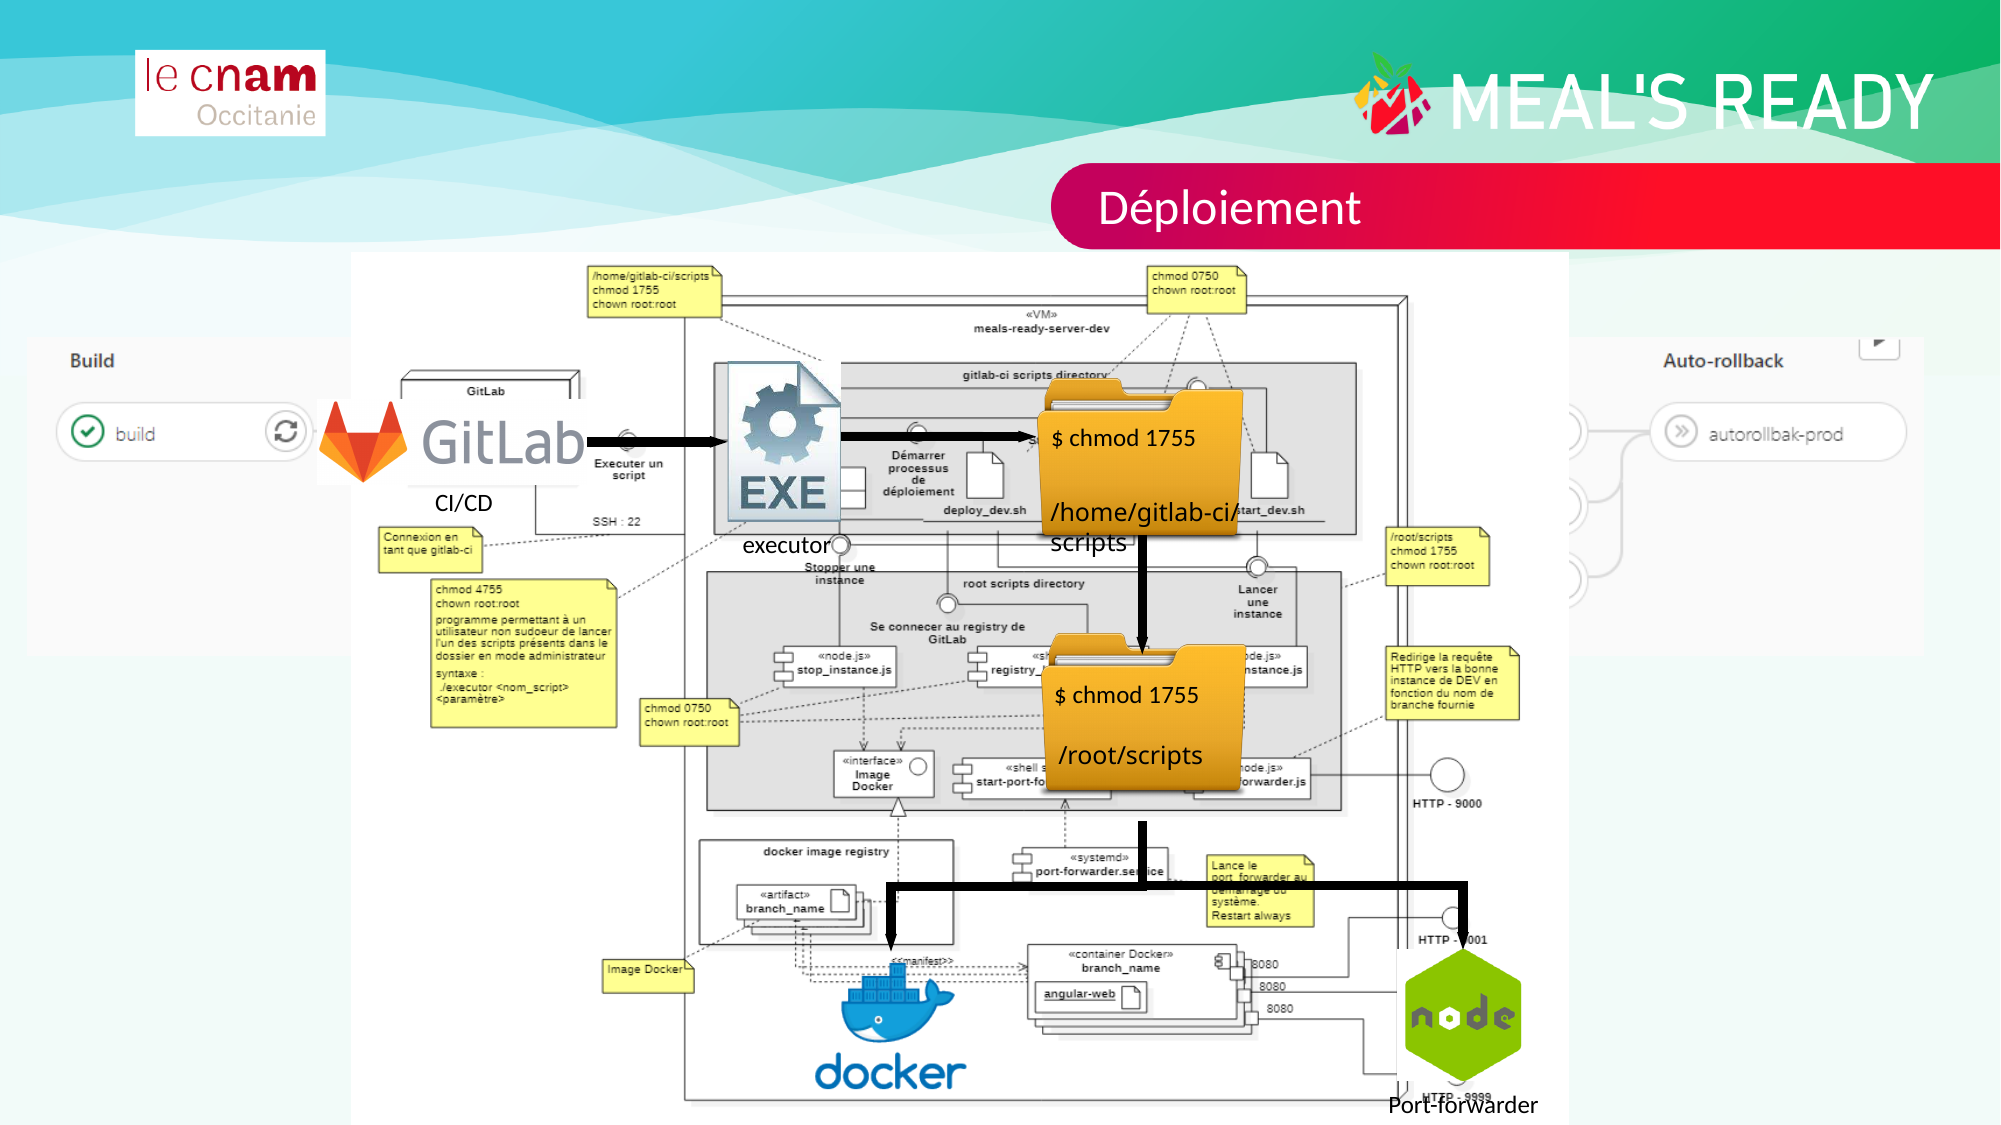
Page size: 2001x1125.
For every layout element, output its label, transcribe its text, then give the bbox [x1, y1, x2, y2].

text_box Port-forwarder [1373, 1081, 1646, 1125]
text_box CI/CD [420, 479, 693, 525]
text_box executor [727, 520, 1001, 567]
text_box /root/scripts [1043, 732, 1353, 778]
text_box /home/gitlab-ci/scripts [1035, 489, 1317, 535]
text_box Déploiement [1083, 173, 2000, 244]
text_box $ chmod 1755 [1036, 413, 1309, 460]
text_box $ chmod 1755 [1039, 671, 1312, 717]
picture [0, 0, 2000, 1125]
